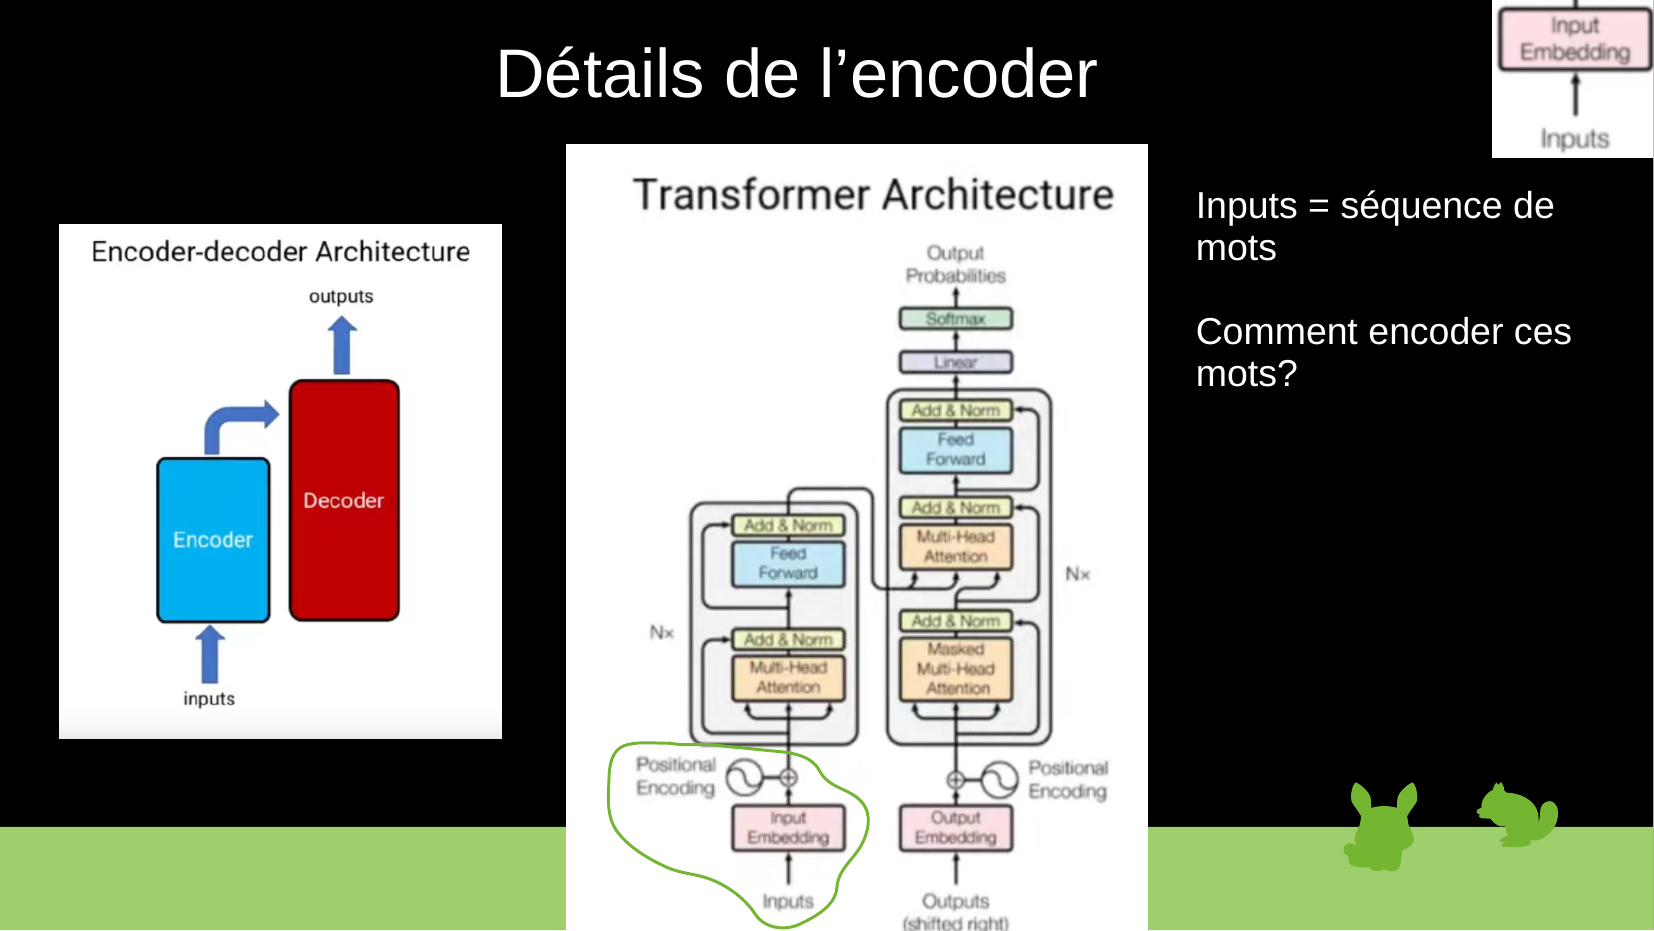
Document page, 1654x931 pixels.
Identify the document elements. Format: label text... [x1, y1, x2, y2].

title Détails de l’encoder [29, 0, 1492, 151]
picture [1492, 0, 1654, 158]
text_box Inputs = séquence de mots Comment encoder ces mots? [1181, 177, 1595, 402]
picture [59, 224, 502, 739]
picture [566, 144, 1148, 931]
